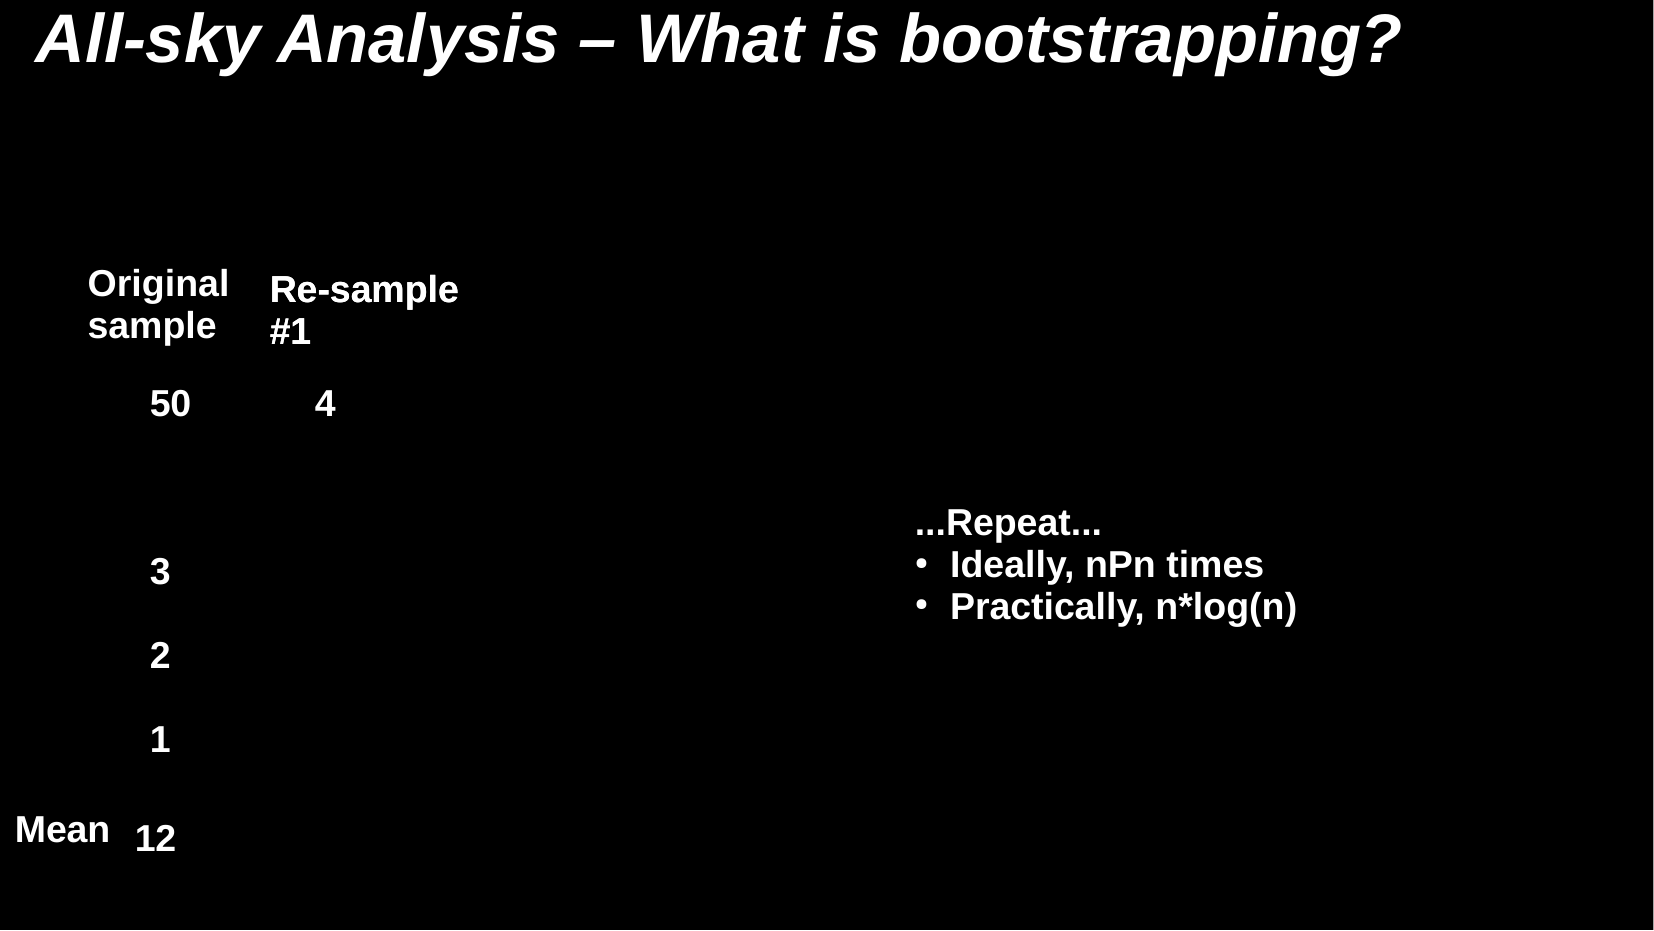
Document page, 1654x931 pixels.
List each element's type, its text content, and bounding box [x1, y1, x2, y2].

text_box 4 [300, 375, 391, 768]
text_box All-sky Analysis – What is bootstrapping? [0, 0, 1564, 77]
text_box Original sample [72, 255, 256, 354]
text_box ...Repeat... Ideally, nPn times Practically, n*log(n) [900, 493, 1381, 635]
text_box 12 [136, 810, 1291, 867]
text_box Mean [0, 801, 136, 901]
text_box Re-sample #1 [255, 261, 485, 361]
text_box 50 3 2 1 [135, 375, 226, 768]
